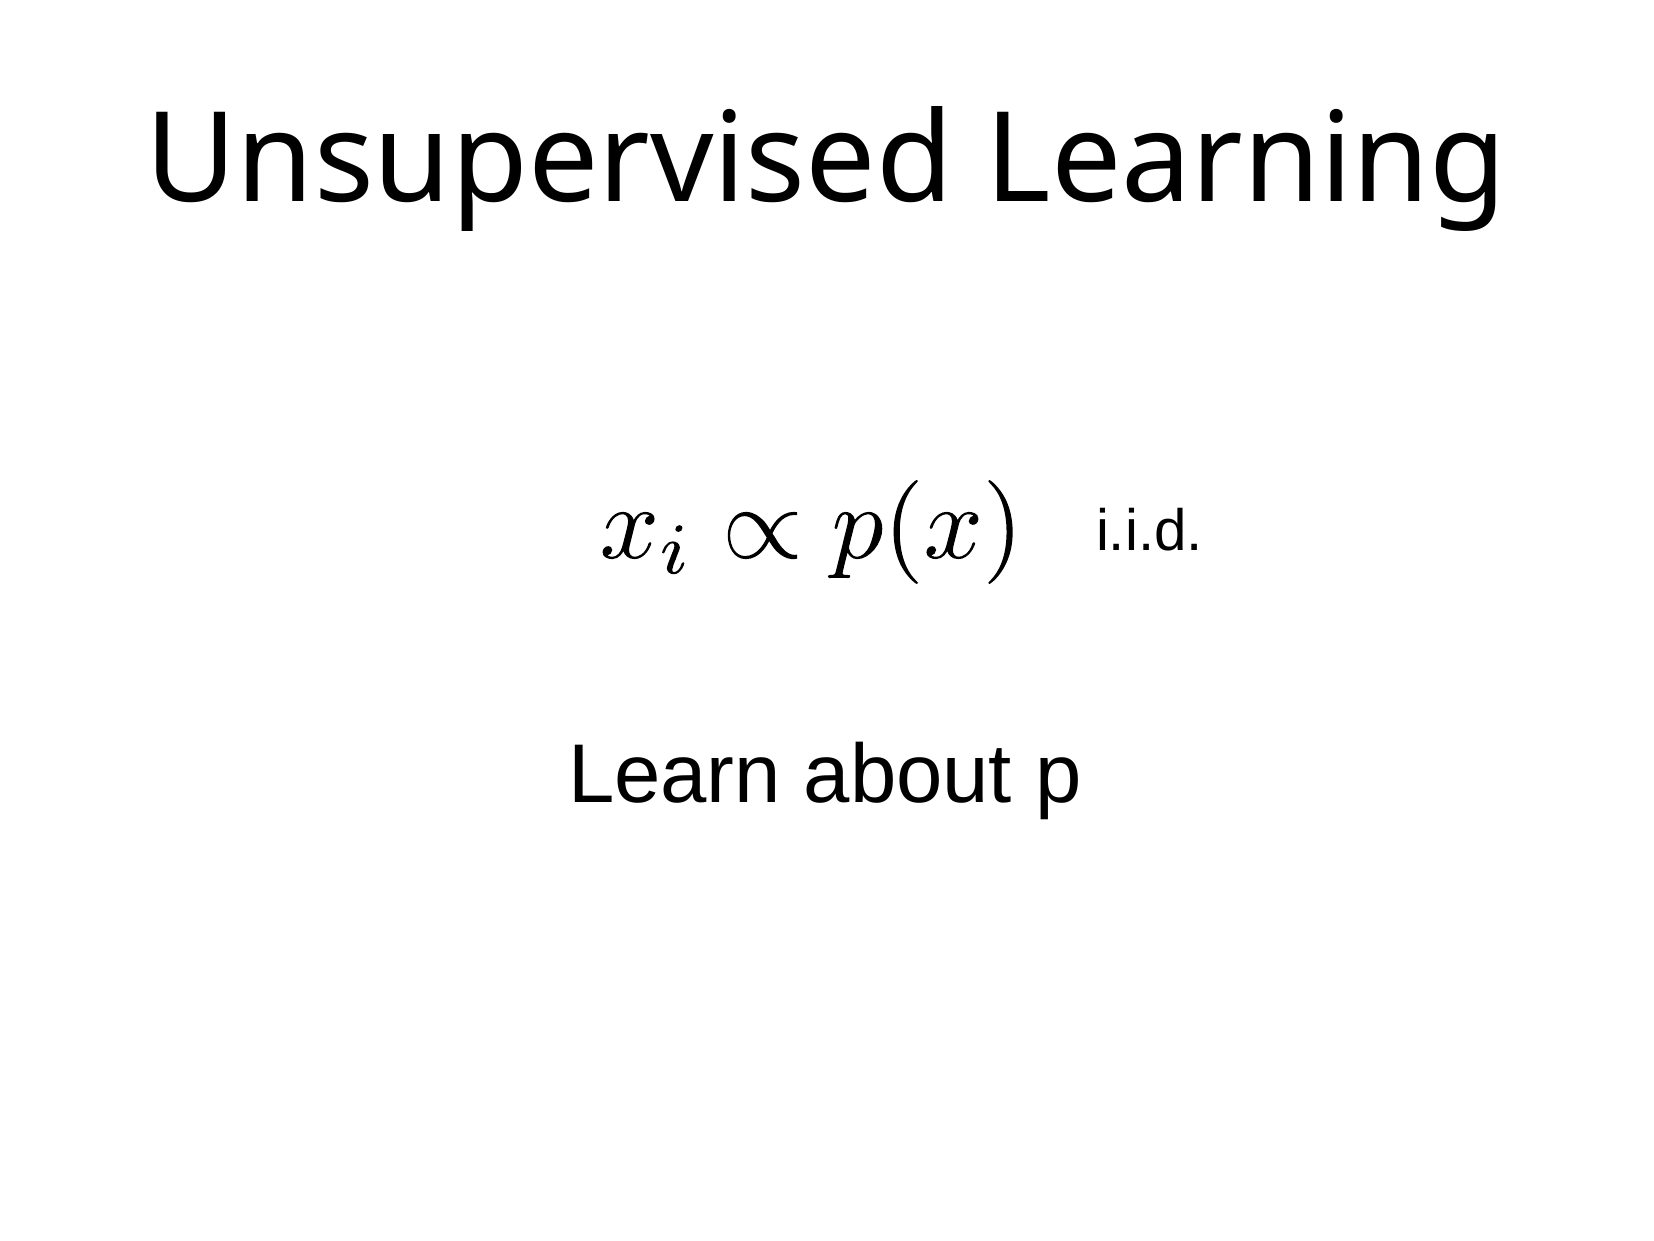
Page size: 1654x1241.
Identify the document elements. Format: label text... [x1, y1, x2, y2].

text_box i.i.d. [1065, 490, 1441, 571]
title Unsupervised Learning [82, 49, 1571, 257]
text_box [599, 480, 1024, 584]
text_box Learn about p [345, 720, 1306, 828]
